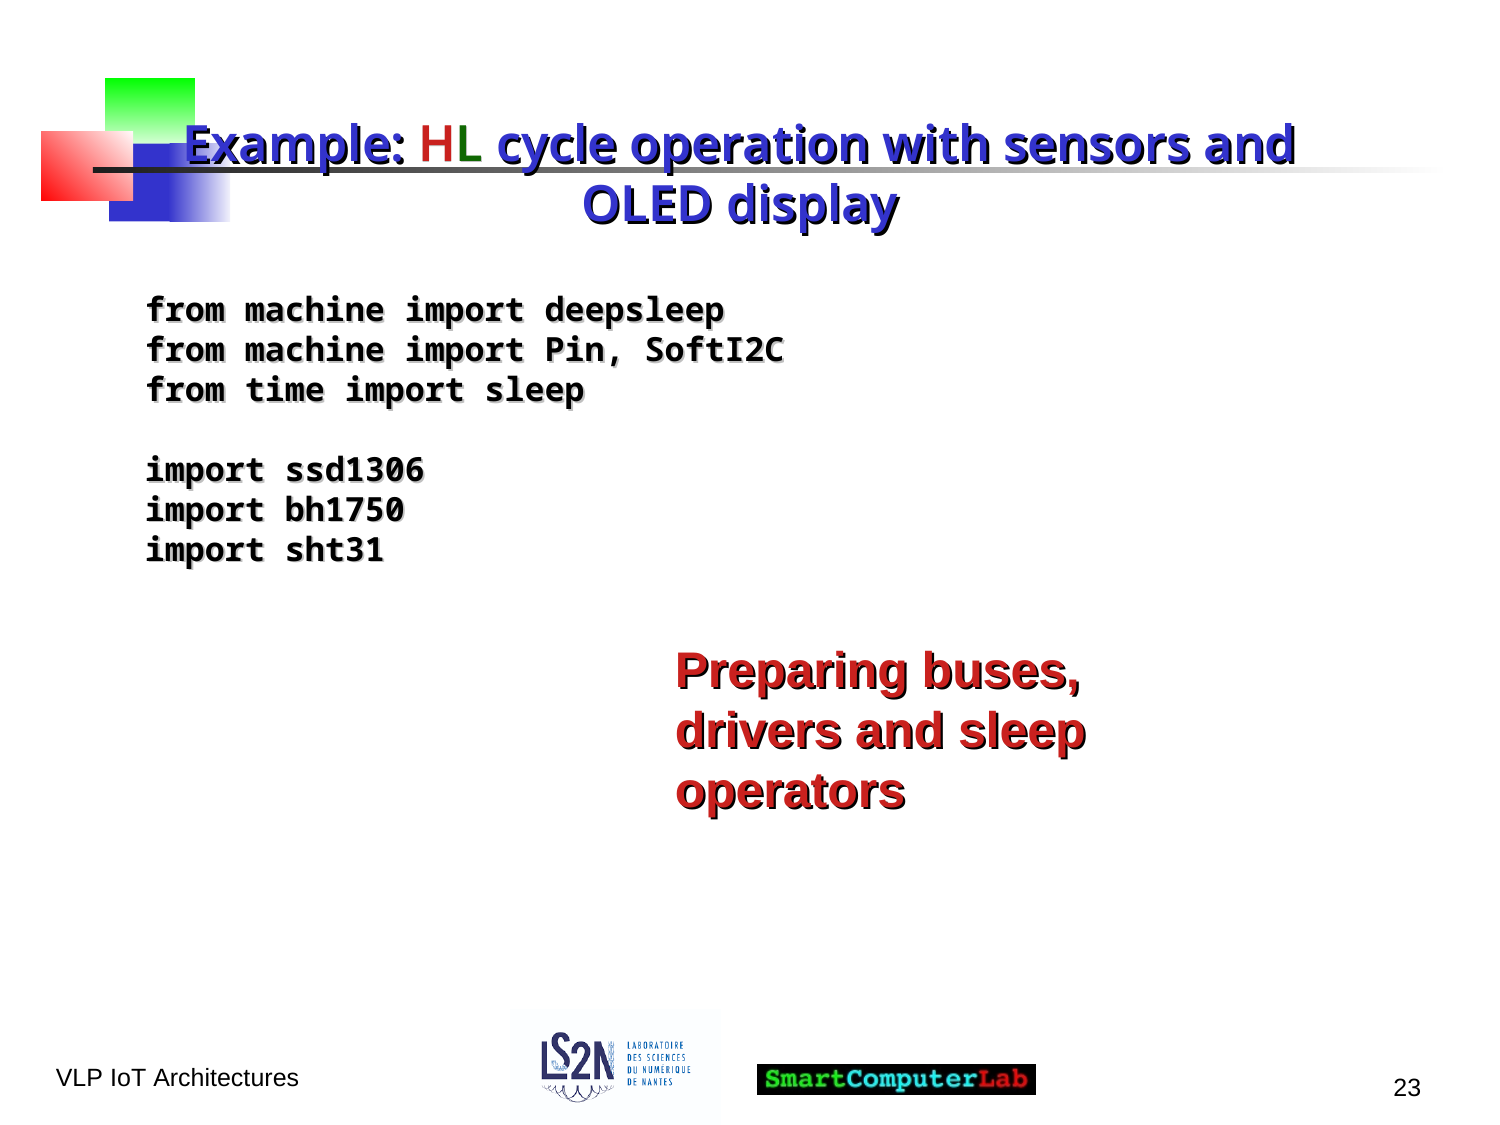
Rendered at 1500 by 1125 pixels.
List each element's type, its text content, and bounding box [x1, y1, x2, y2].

picture [510, 1009, 721, 1125]
text_box from machine import deepsleep from machine import Pin, SoftI2C from time import sleep import ssd1306 import bh1750 import sht31 [130, 280, 1006, 616]
text_box Preparing buses, drivers and sleep operators [660, 630, 1220, 825]
picture [757, 1064, 1036, 1095]
title Example: HL cycle operation with sensors and OLED display [122, 103, 1357, 240]
